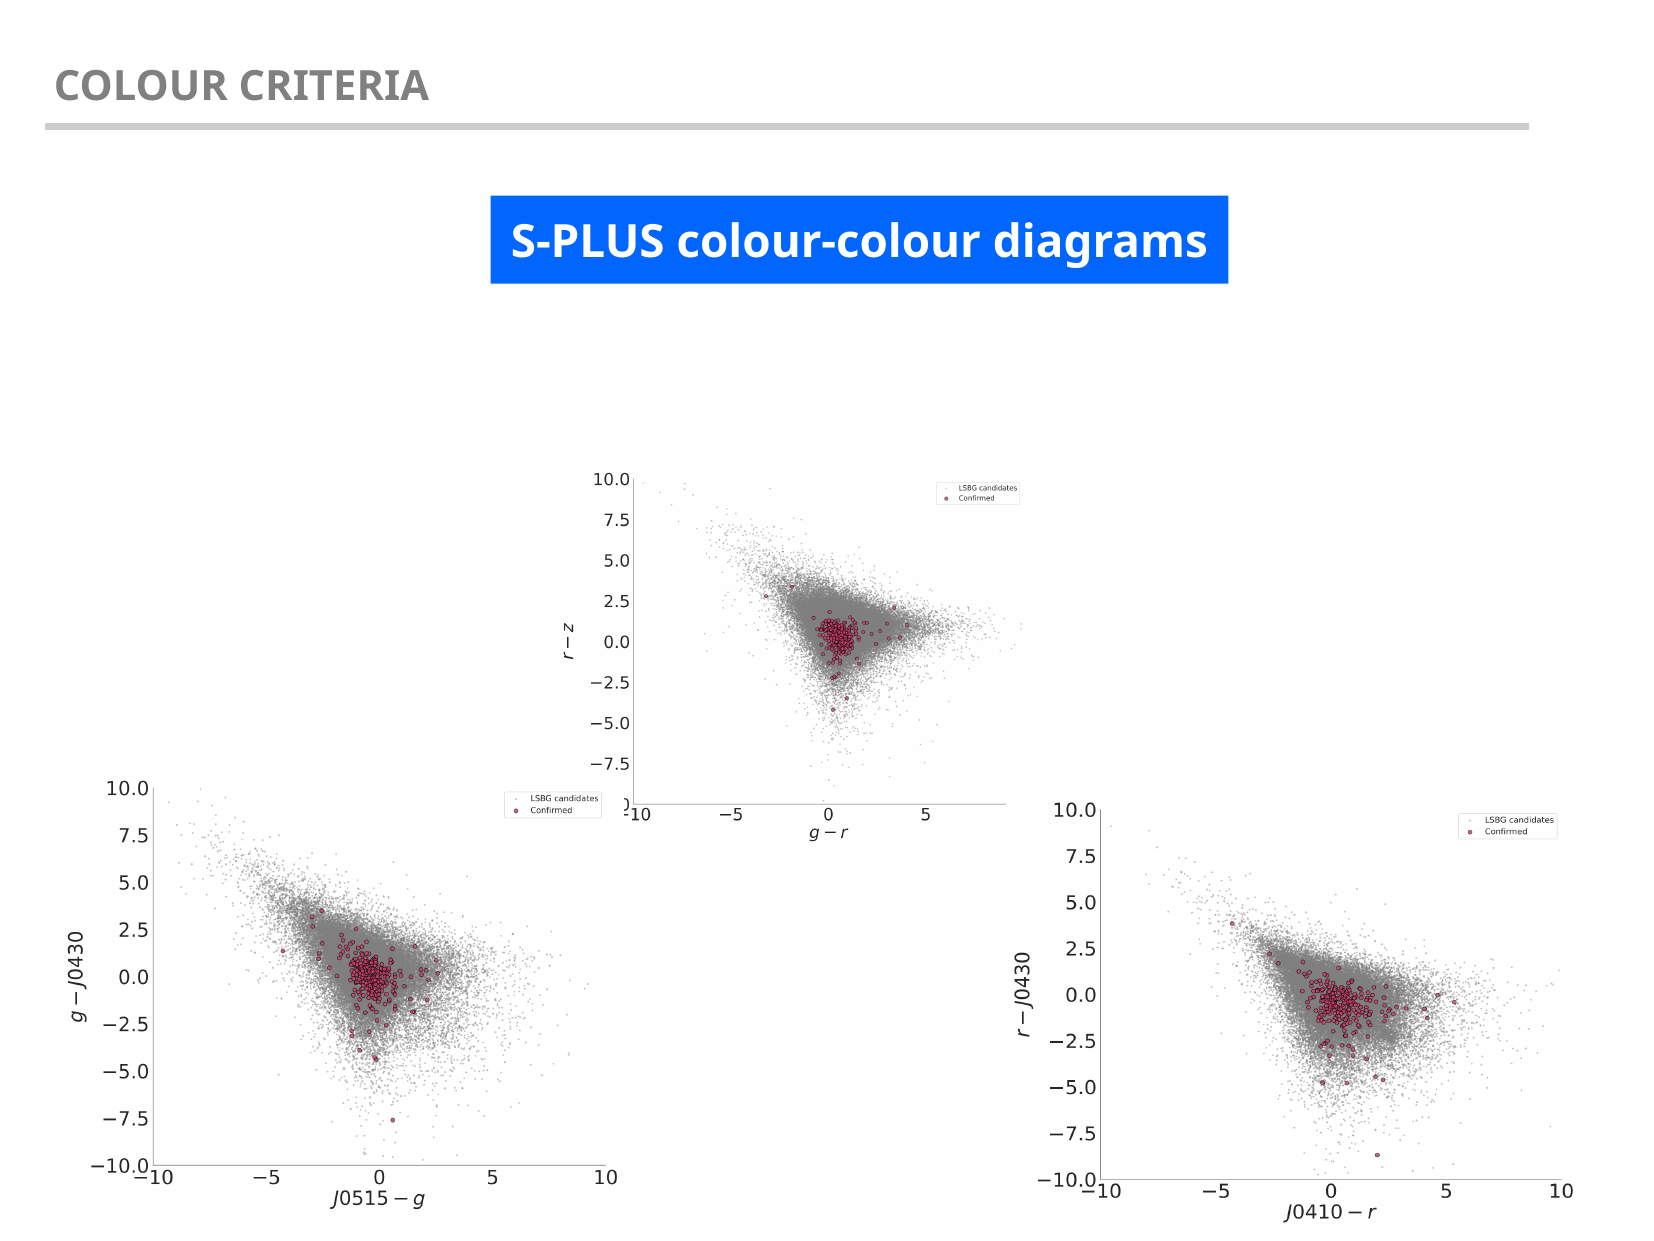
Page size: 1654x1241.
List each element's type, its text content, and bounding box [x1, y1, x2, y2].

text_box S-PLUS colour-colour diagrams S [490, 195, 1229, 284]
picture [60, 467, 1580, 1230]
text_box COLOUR CRITERIA [39, 48, 790, 124]
